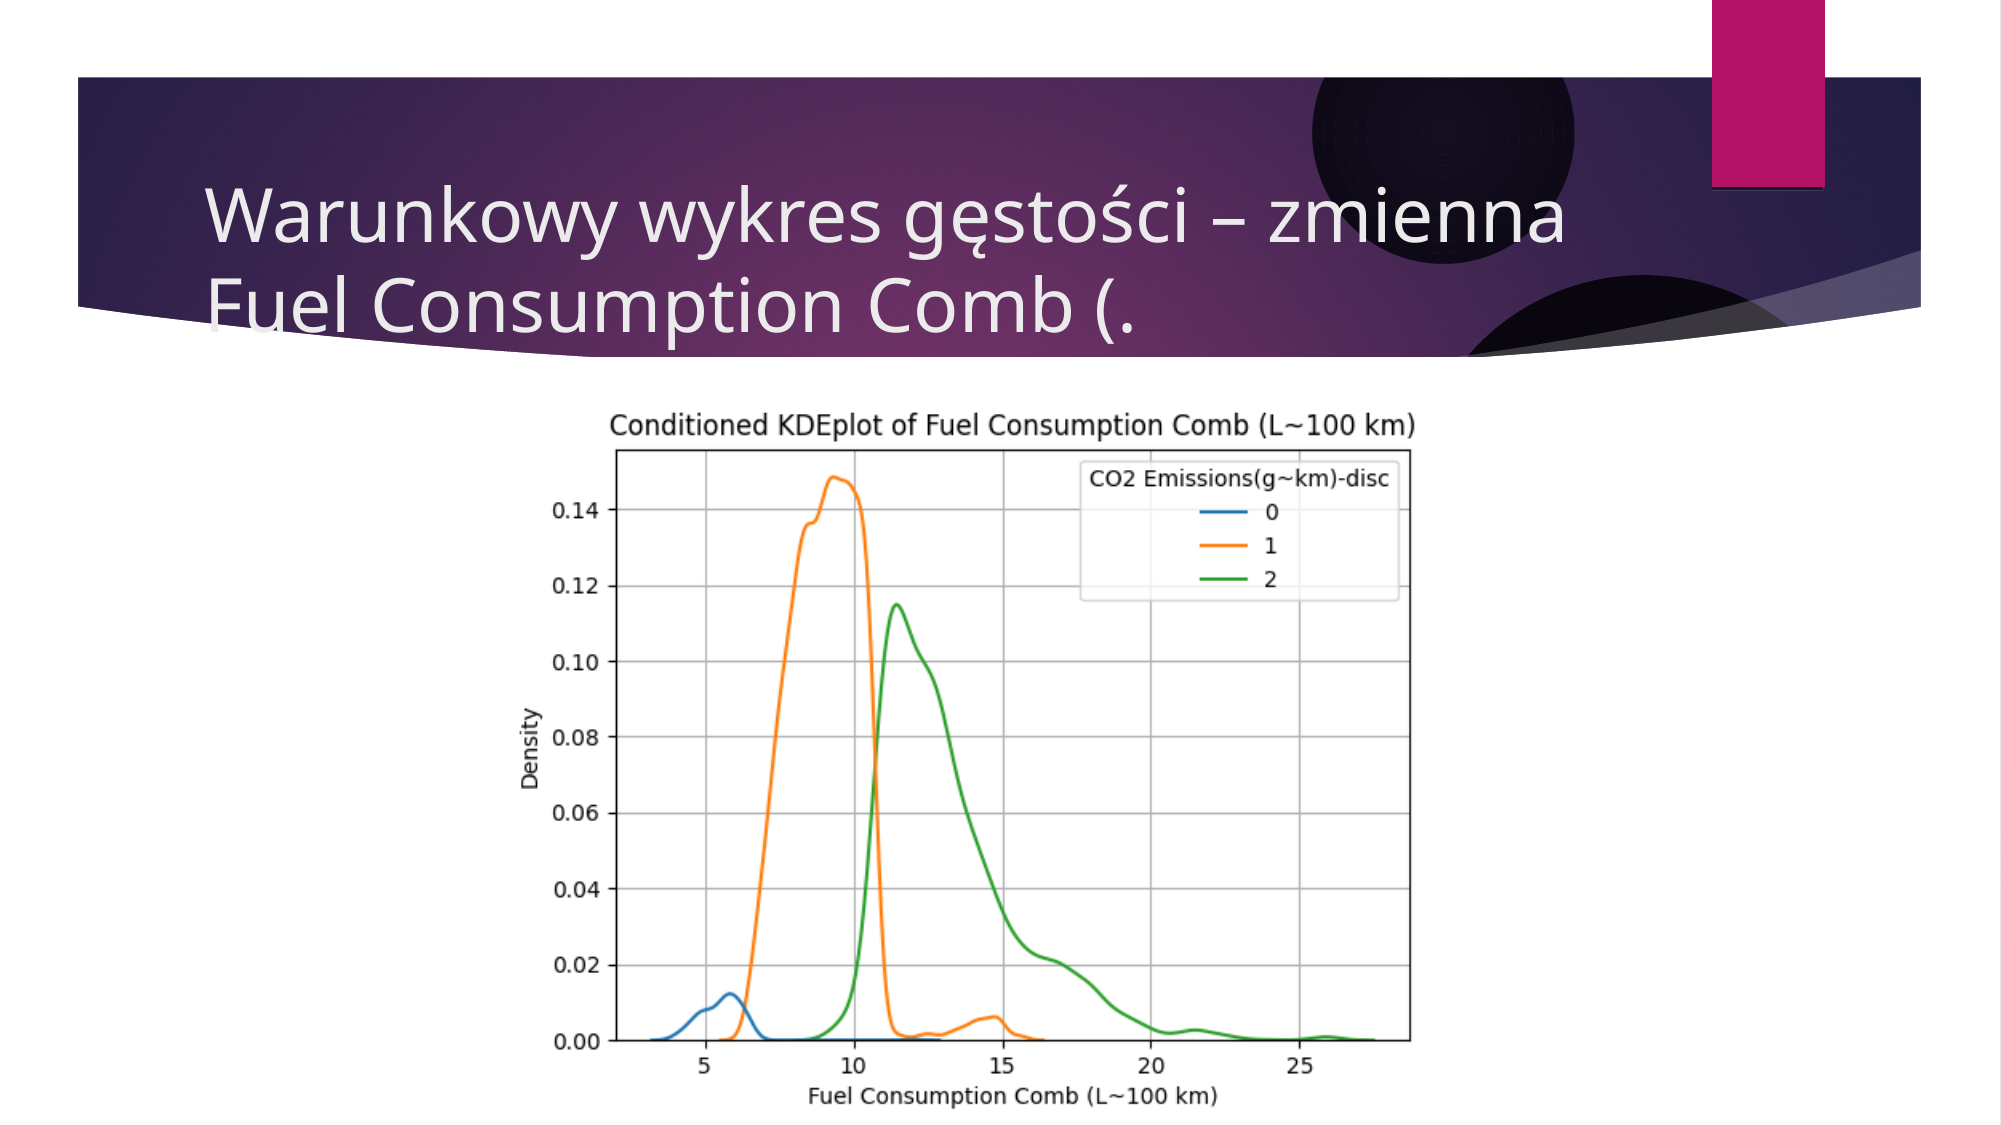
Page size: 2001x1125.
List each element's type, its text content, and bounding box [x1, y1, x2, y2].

title Warunkowy wykres gęstości – zmienna Fuel Consumption Comb (. [189, 159, 1627, 276]
picture [488, 357, 1512, 1125]
